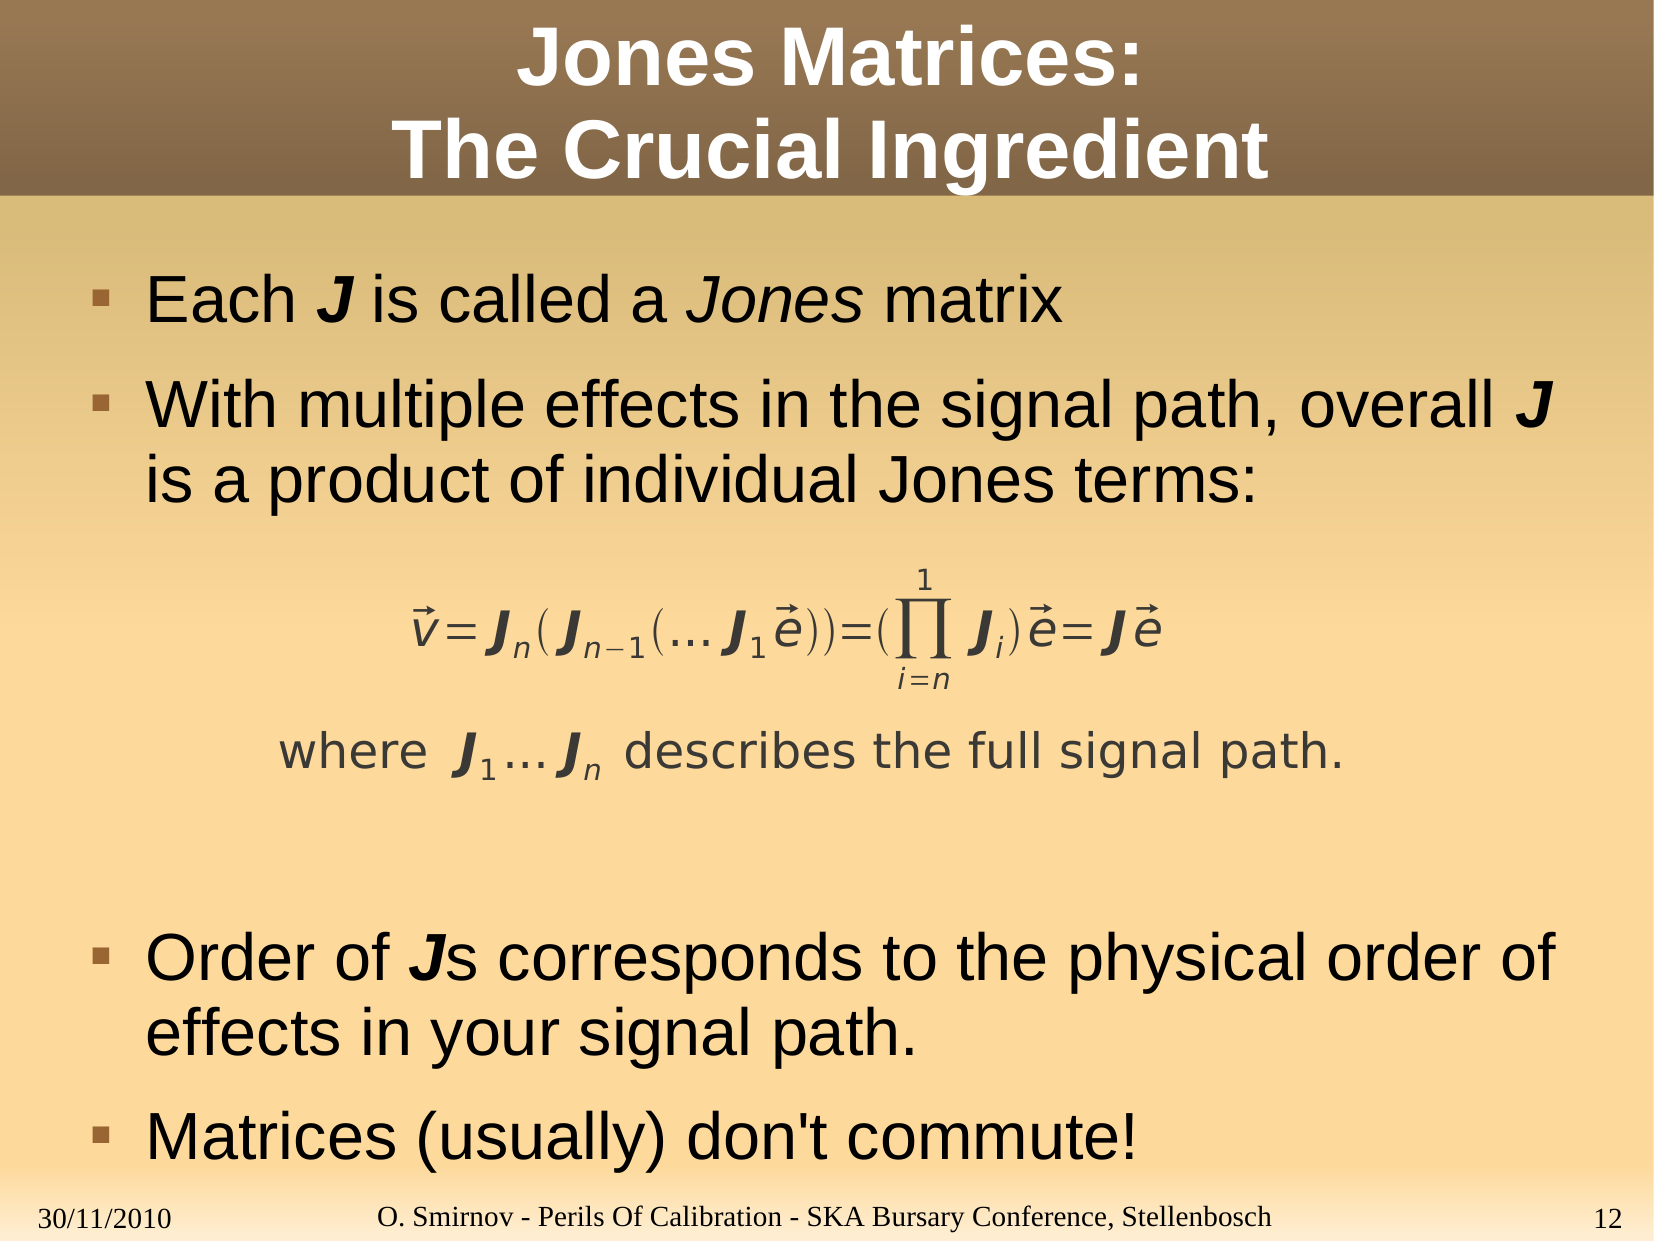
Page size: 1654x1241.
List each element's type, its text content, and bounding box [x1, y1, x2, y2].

list Each J is called a Jones matrix With multiple effects in the signal path, overall J is a product of individual Jones terms: Order of Js corresponds to the physical order of effects in your signal path. Matrices (usually) don't commute! [75, 262, 1564, 1174]
picture [0, 0, 1654, 1241]
title Jones Matrices: The Crucial Ingredient [86, 0, 1576, 208]
